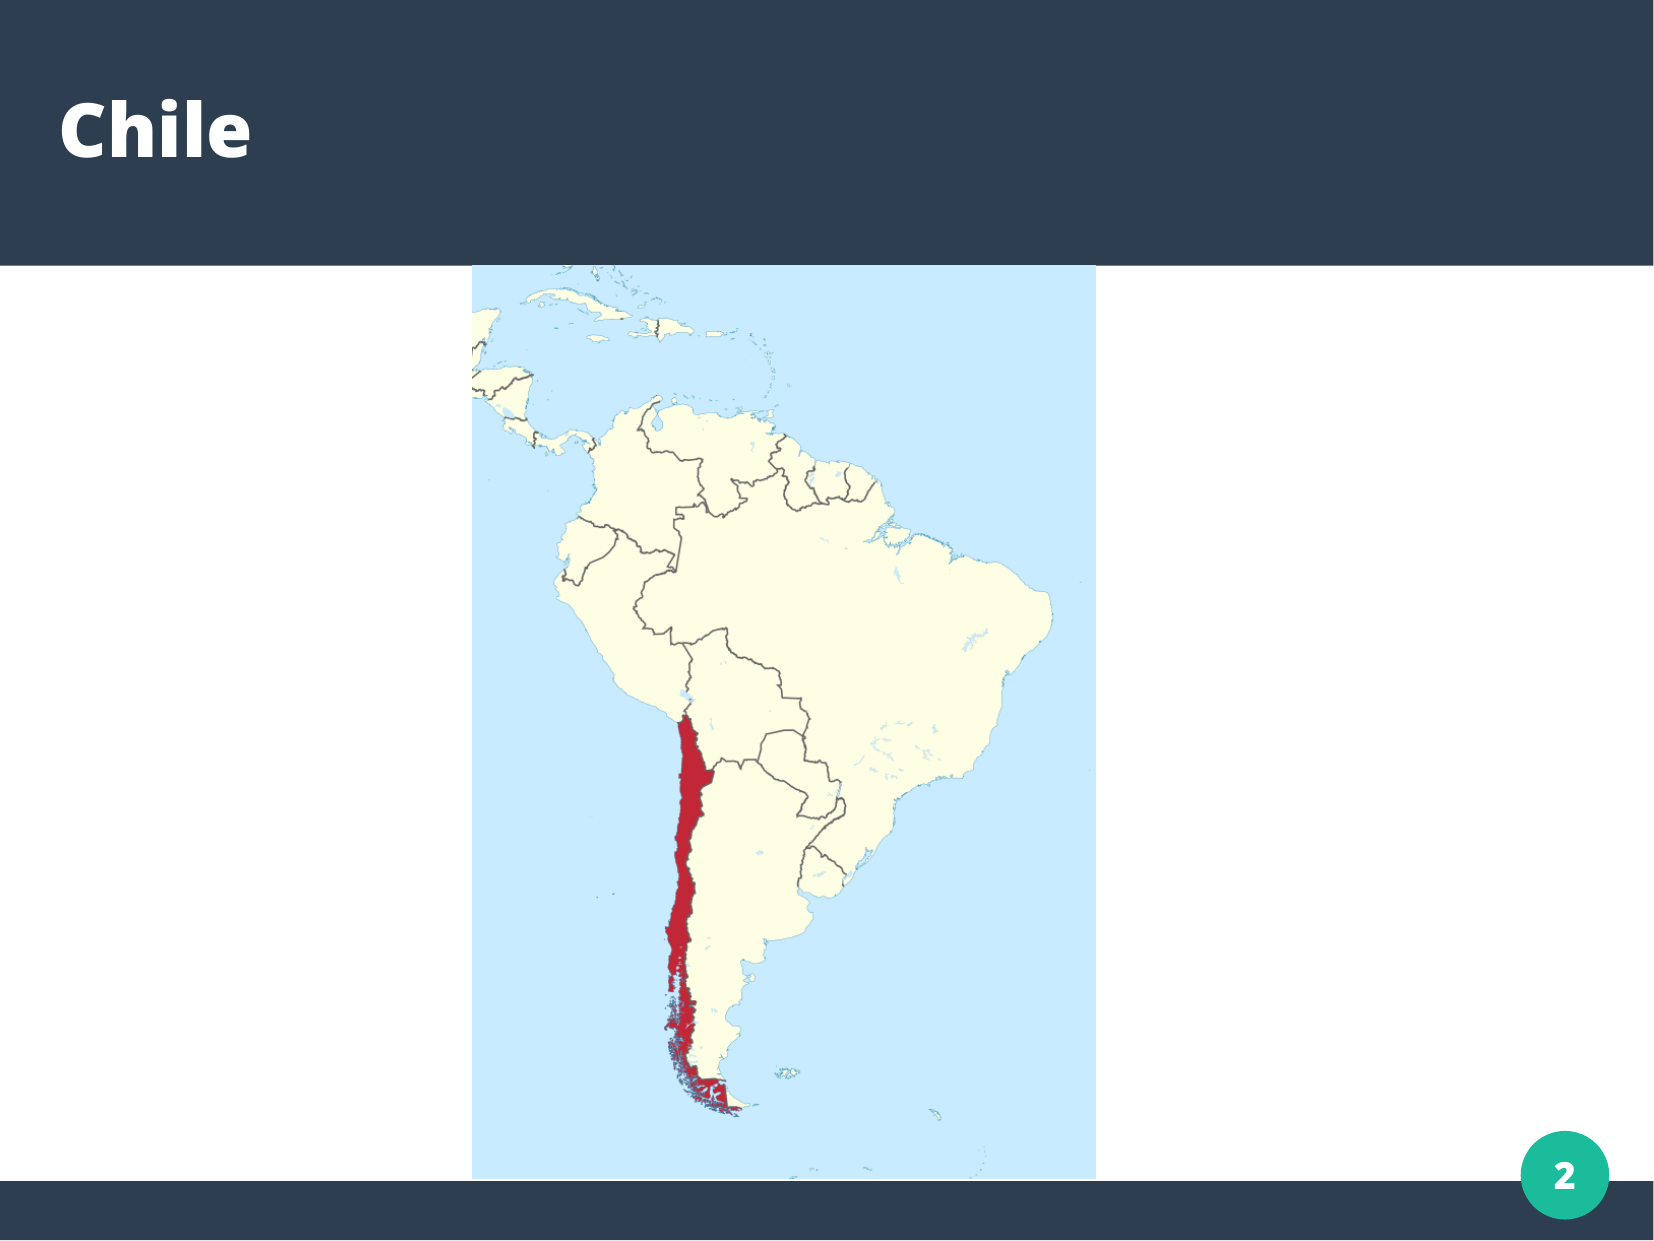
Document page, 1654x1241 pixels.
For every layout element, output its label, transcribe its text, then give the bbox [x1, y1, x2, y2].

picture [472, 265, 1096, 1179]
title Chile [59, 49, 1595, 207]
